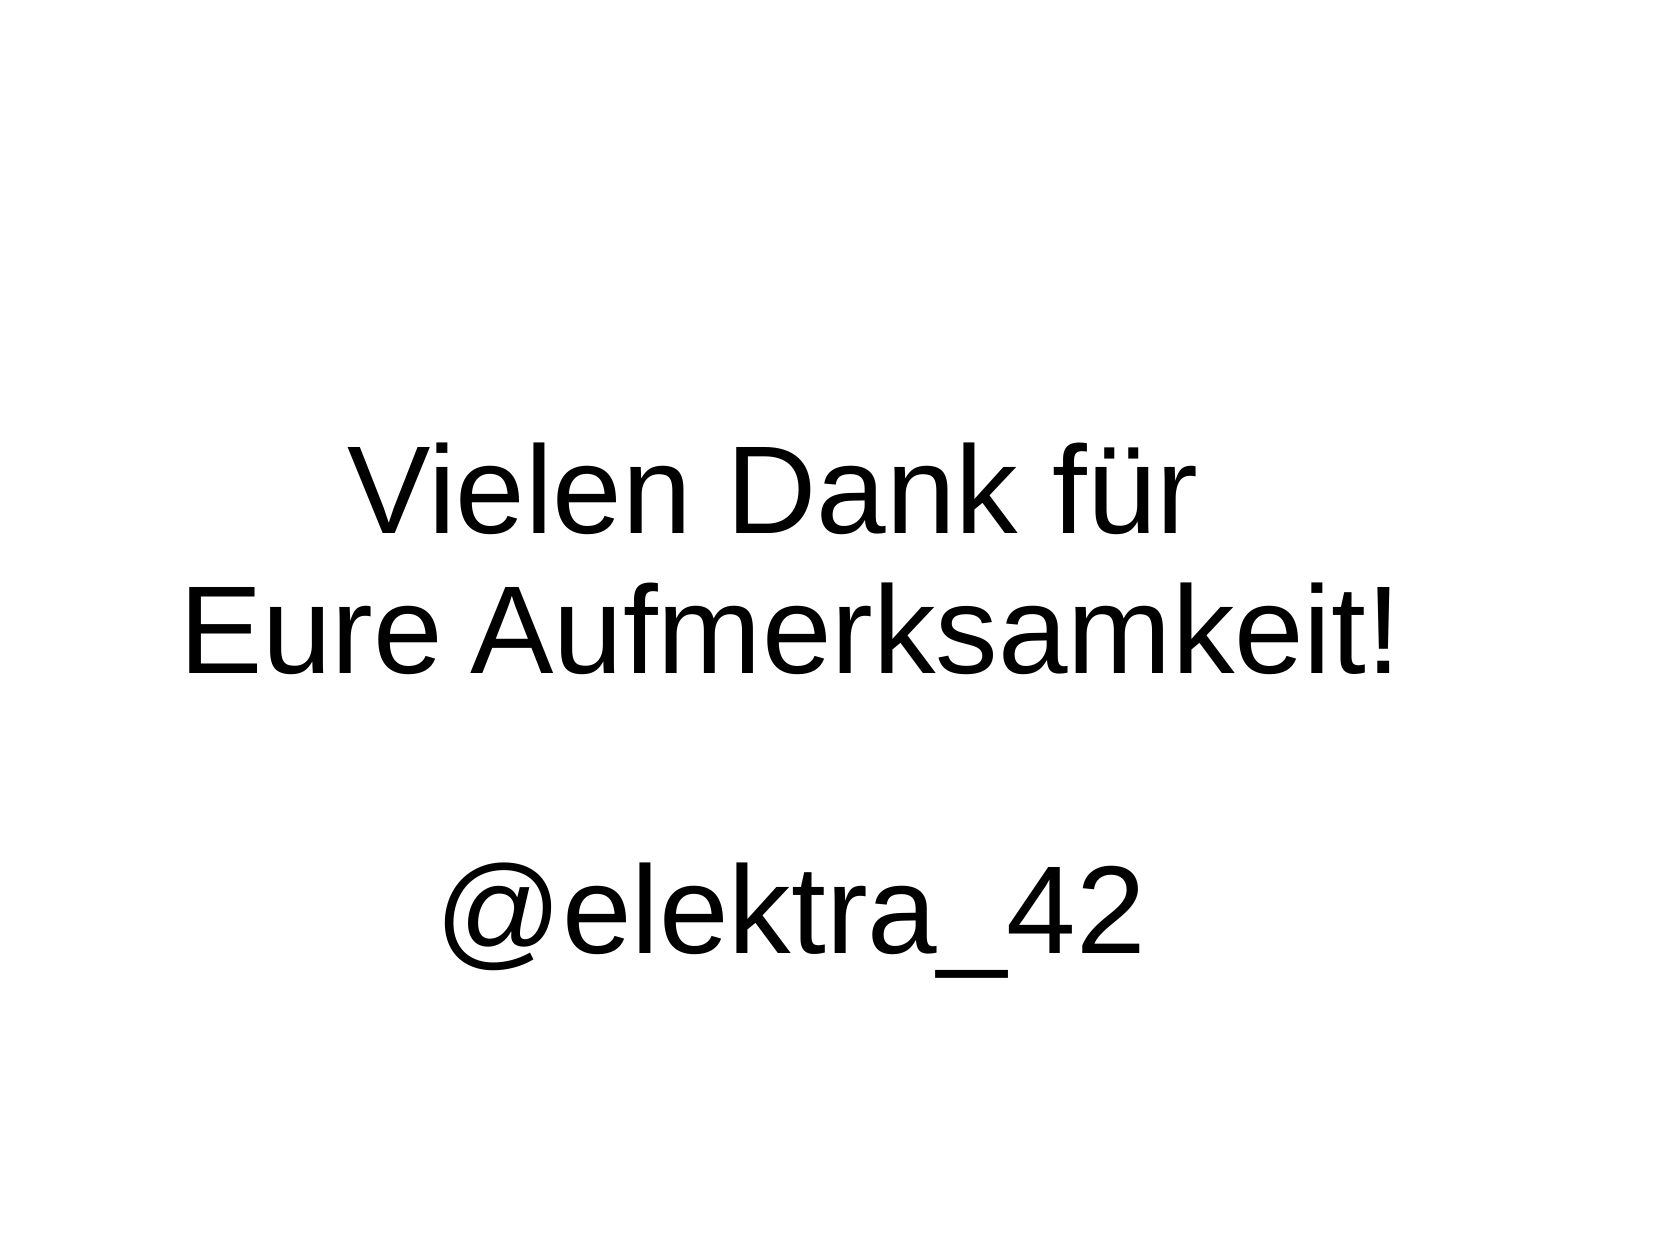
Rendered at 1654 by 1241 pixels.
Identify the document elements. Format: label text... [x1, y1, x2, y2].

text_box Vielen Dank für Eure Aufmerksamkeit! @elektra_42 [164, 413, 1418, 988]
